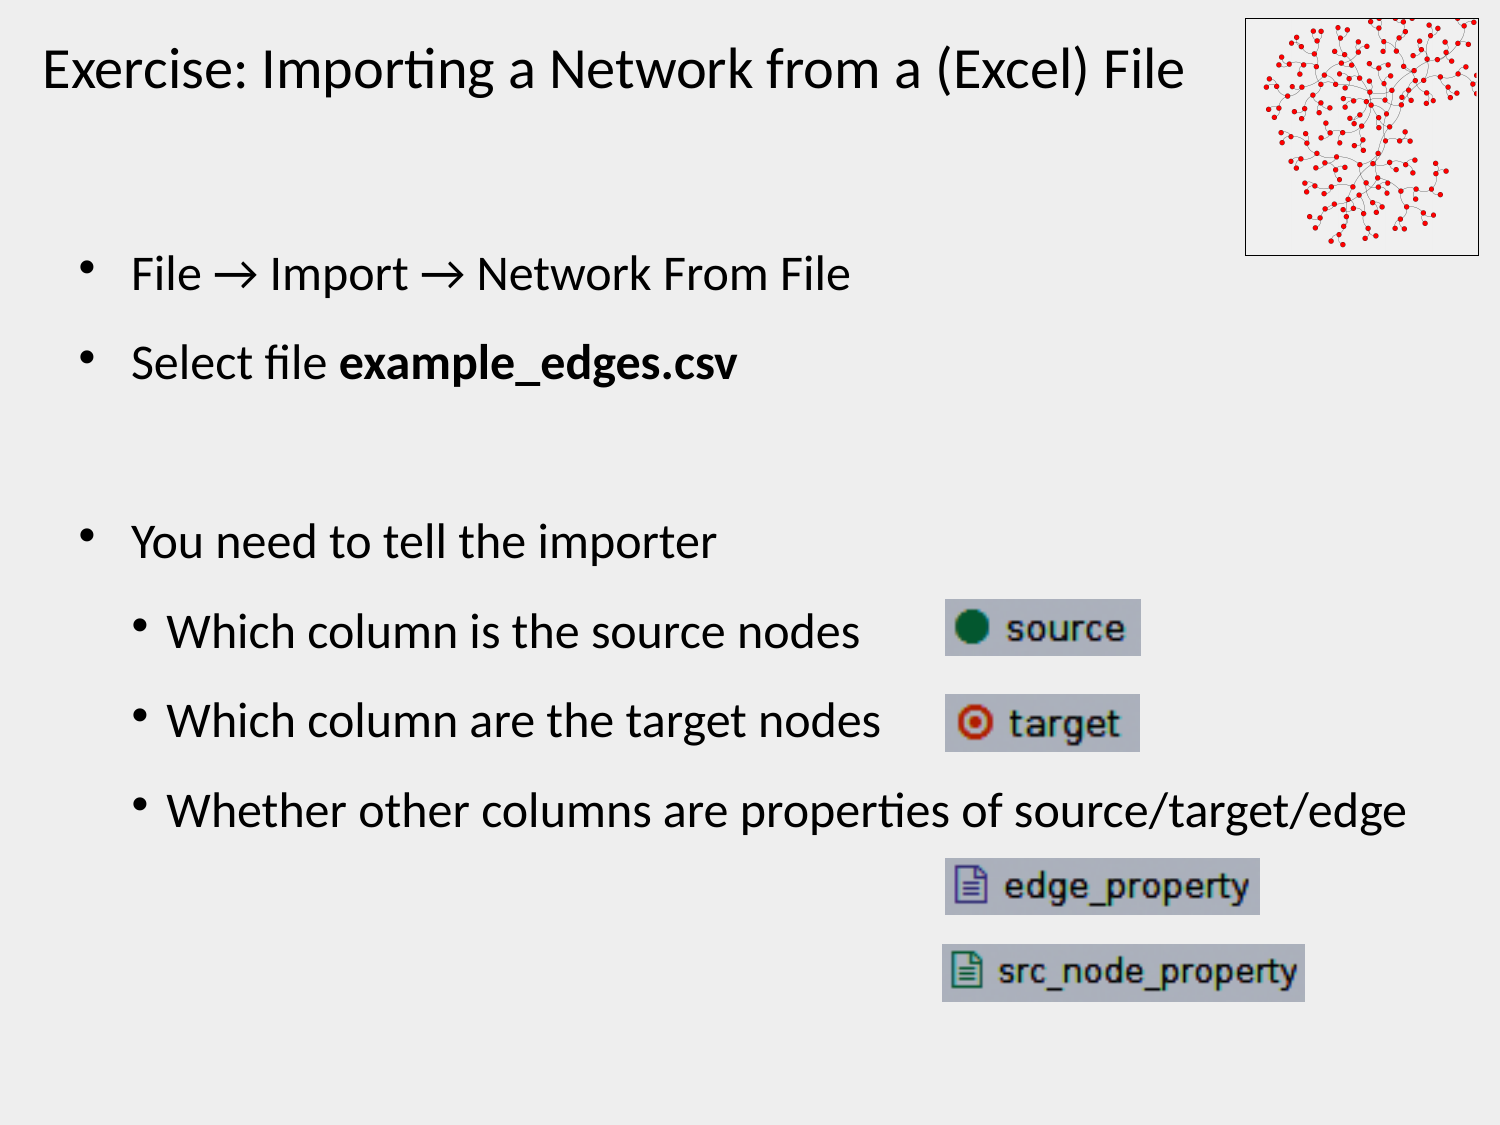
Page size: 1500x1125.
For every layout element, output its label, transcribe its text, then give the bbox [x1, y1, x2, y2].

picture [945, 599, 1141, 656]
picture [945, 858, 1260, 915]
text_box Exercise: Importing a Network from a (Excel) File [0, 29, 1290, 100]
picture [942, 944, 1305, 1002]
picture [945, 694, 1140, 752]
picture [1246, 19, 1478, 255]
text_box File → Import → Network From File Select file example_edges.csv You need to tell the importer Which column is the source nodes Which column are the target nodes Whether other columns are properties of source/target/edge [60, 240, 1440, 1125]
